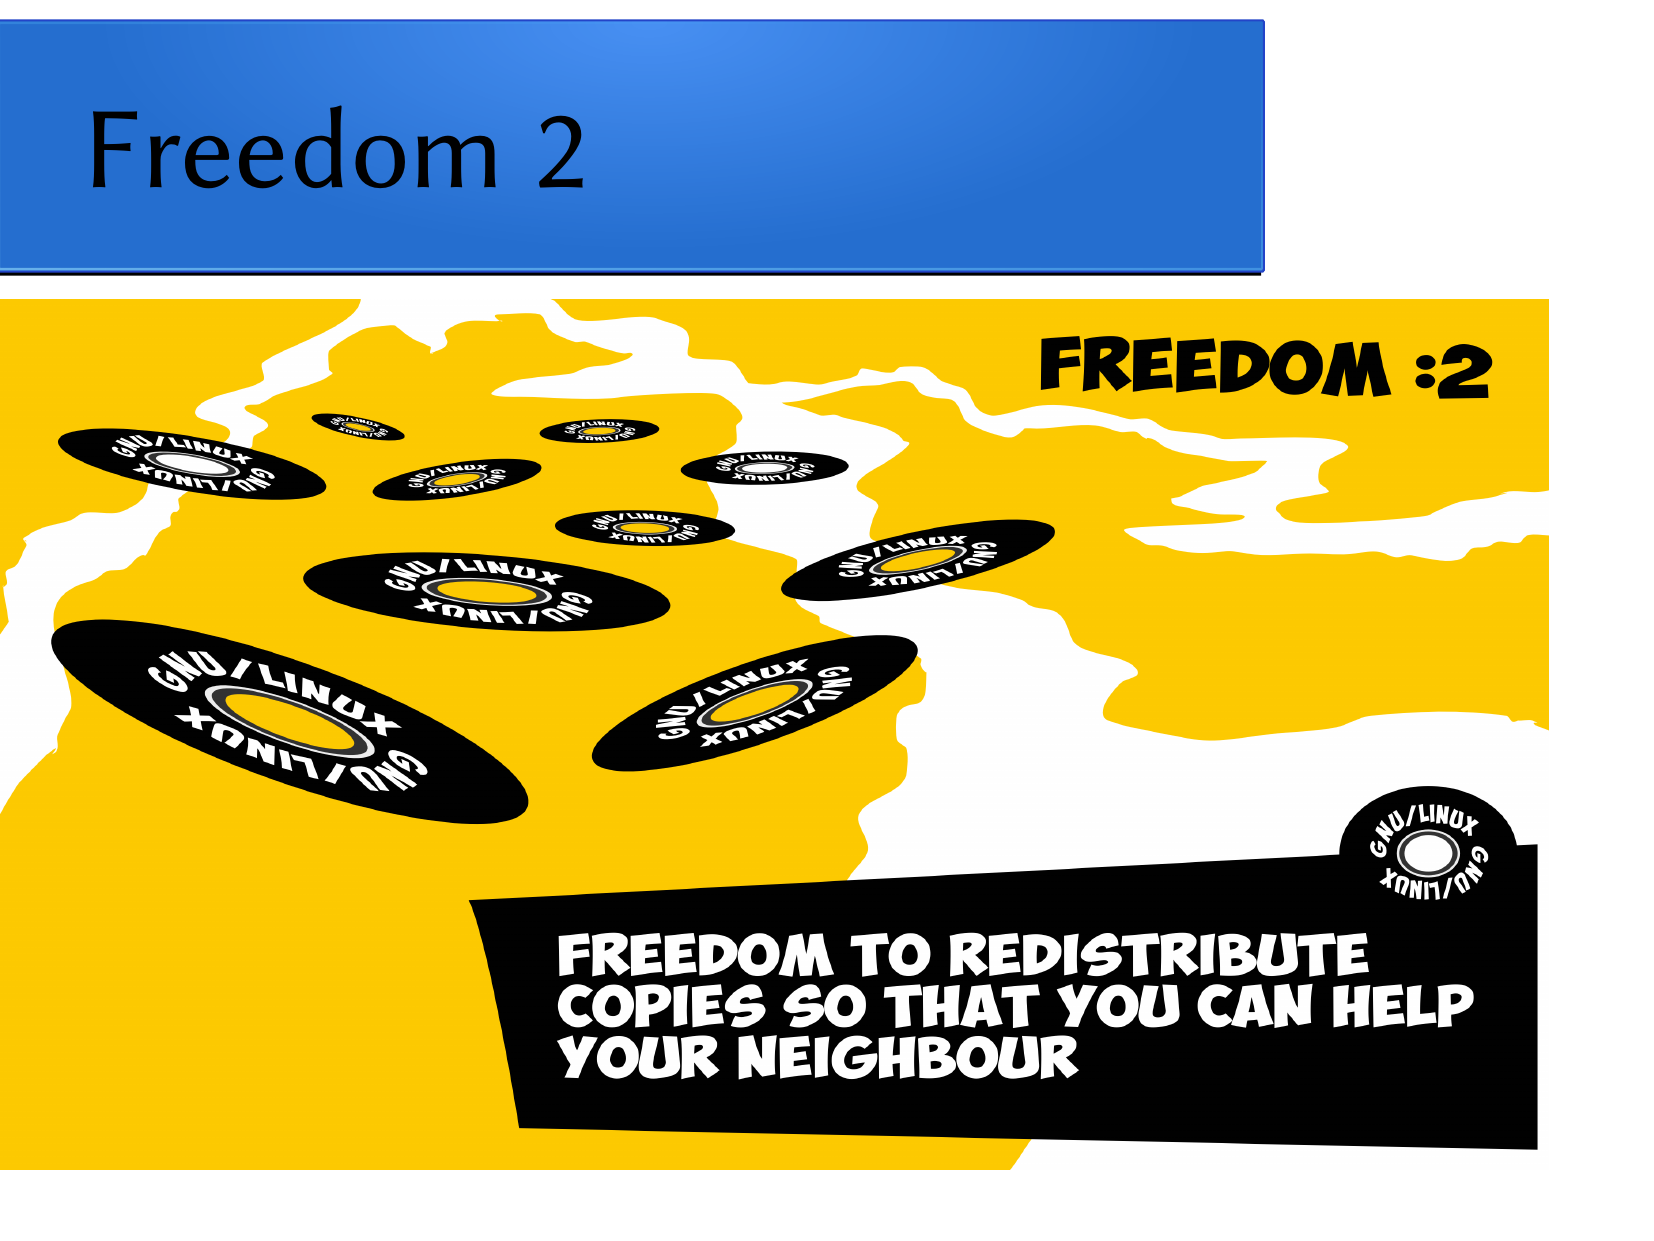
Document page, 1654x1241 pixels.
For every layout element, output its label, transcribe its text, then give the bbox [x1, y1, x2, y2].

picture [0, 299, 1549, 1171]
title Freedom 2 [82, 47, 1235, 252]
